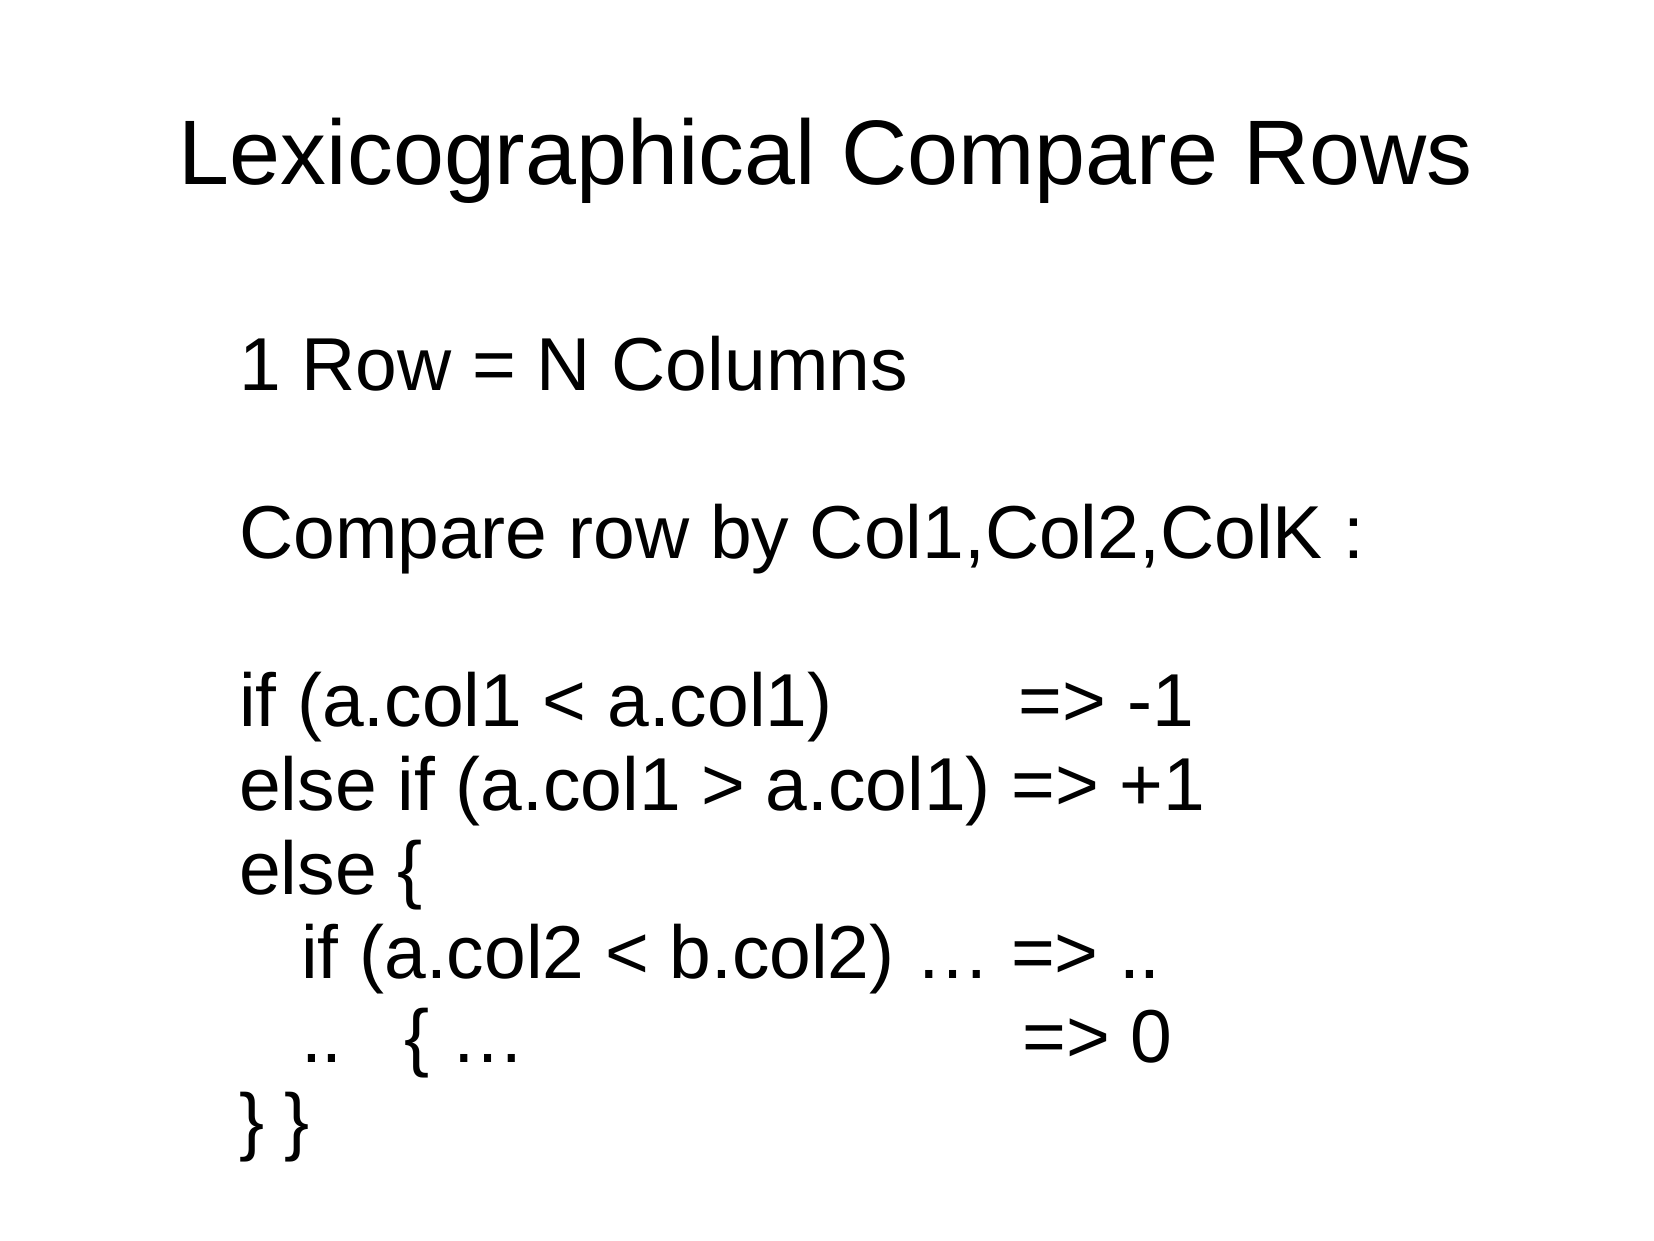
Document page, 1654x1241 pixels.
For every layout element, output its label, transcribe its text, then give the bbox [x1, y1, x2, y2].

text_box 1 Row = N Columns Compare row by Col1,Col2,ColK : if (a.col1 < a.col1) => -1 else if (a.col1 > a.col1) => +1 else { if (a.col2 < b.col2) … => .. .. { … => 0 } } [224, 315, 1516, 1171]
title Lexicographical Compare Rows [82, 49, 1571, 257]
